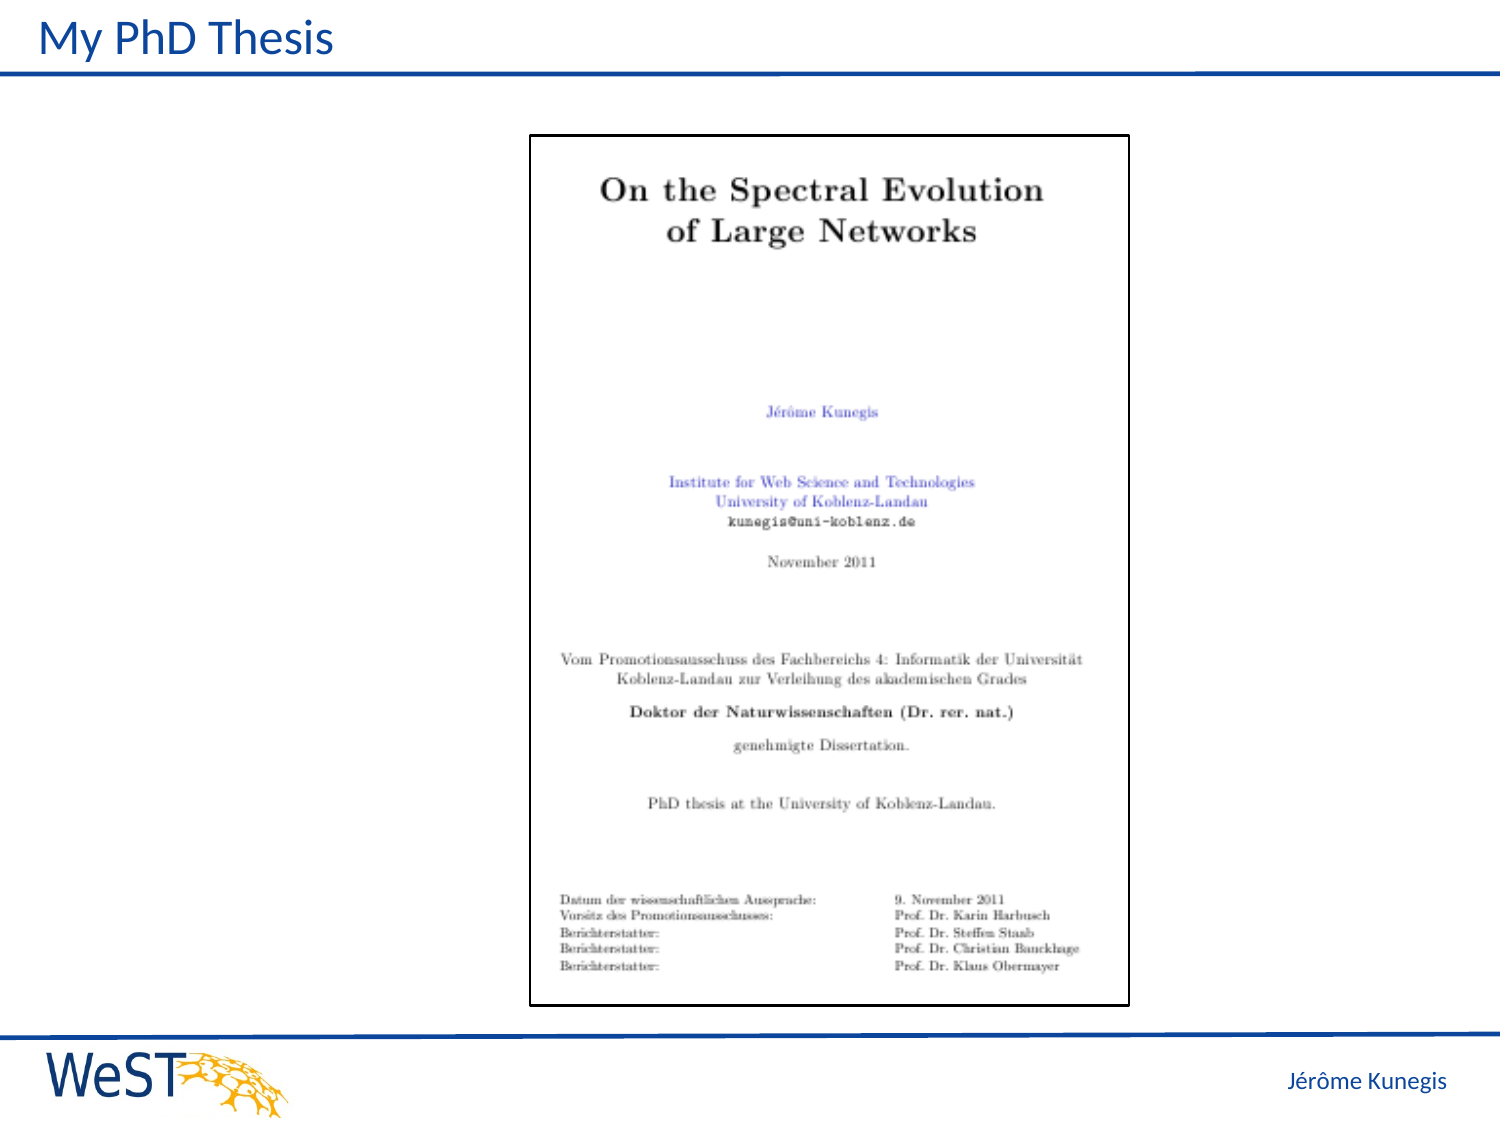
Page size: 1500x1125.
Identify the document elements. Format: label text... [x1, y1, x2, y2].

picture [41, 1046, 302, 1118]
text_box My PhD Thesis [22, 0, 1151, 86]
picture [531, 137, 1128, 1004]
